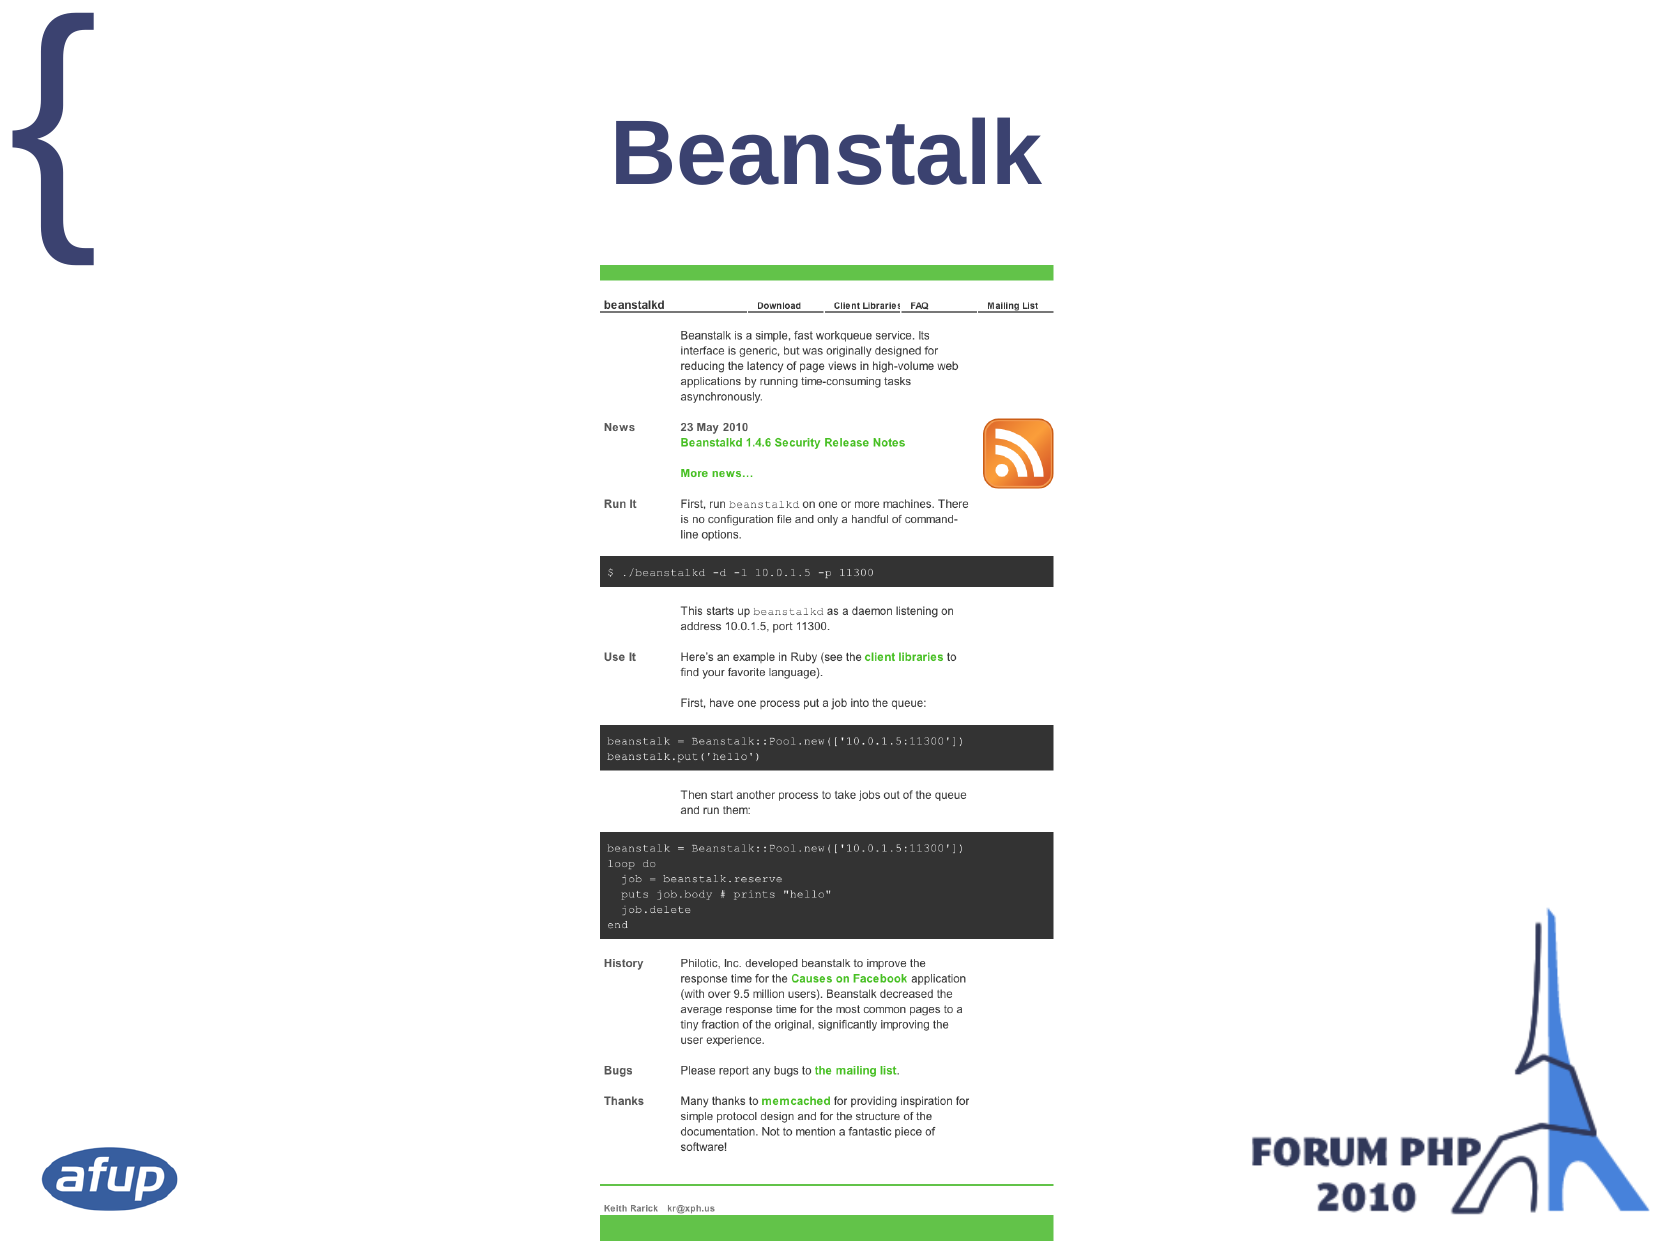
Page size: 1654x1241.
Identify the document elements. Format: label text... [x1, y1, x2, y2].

picture [41, 1146, 178, 1211]
title Beanstalk [82, 56, 1571, 250]
picture [1240, 872, 1650, 1241]
picture [571, 265, 1082, 1241]
